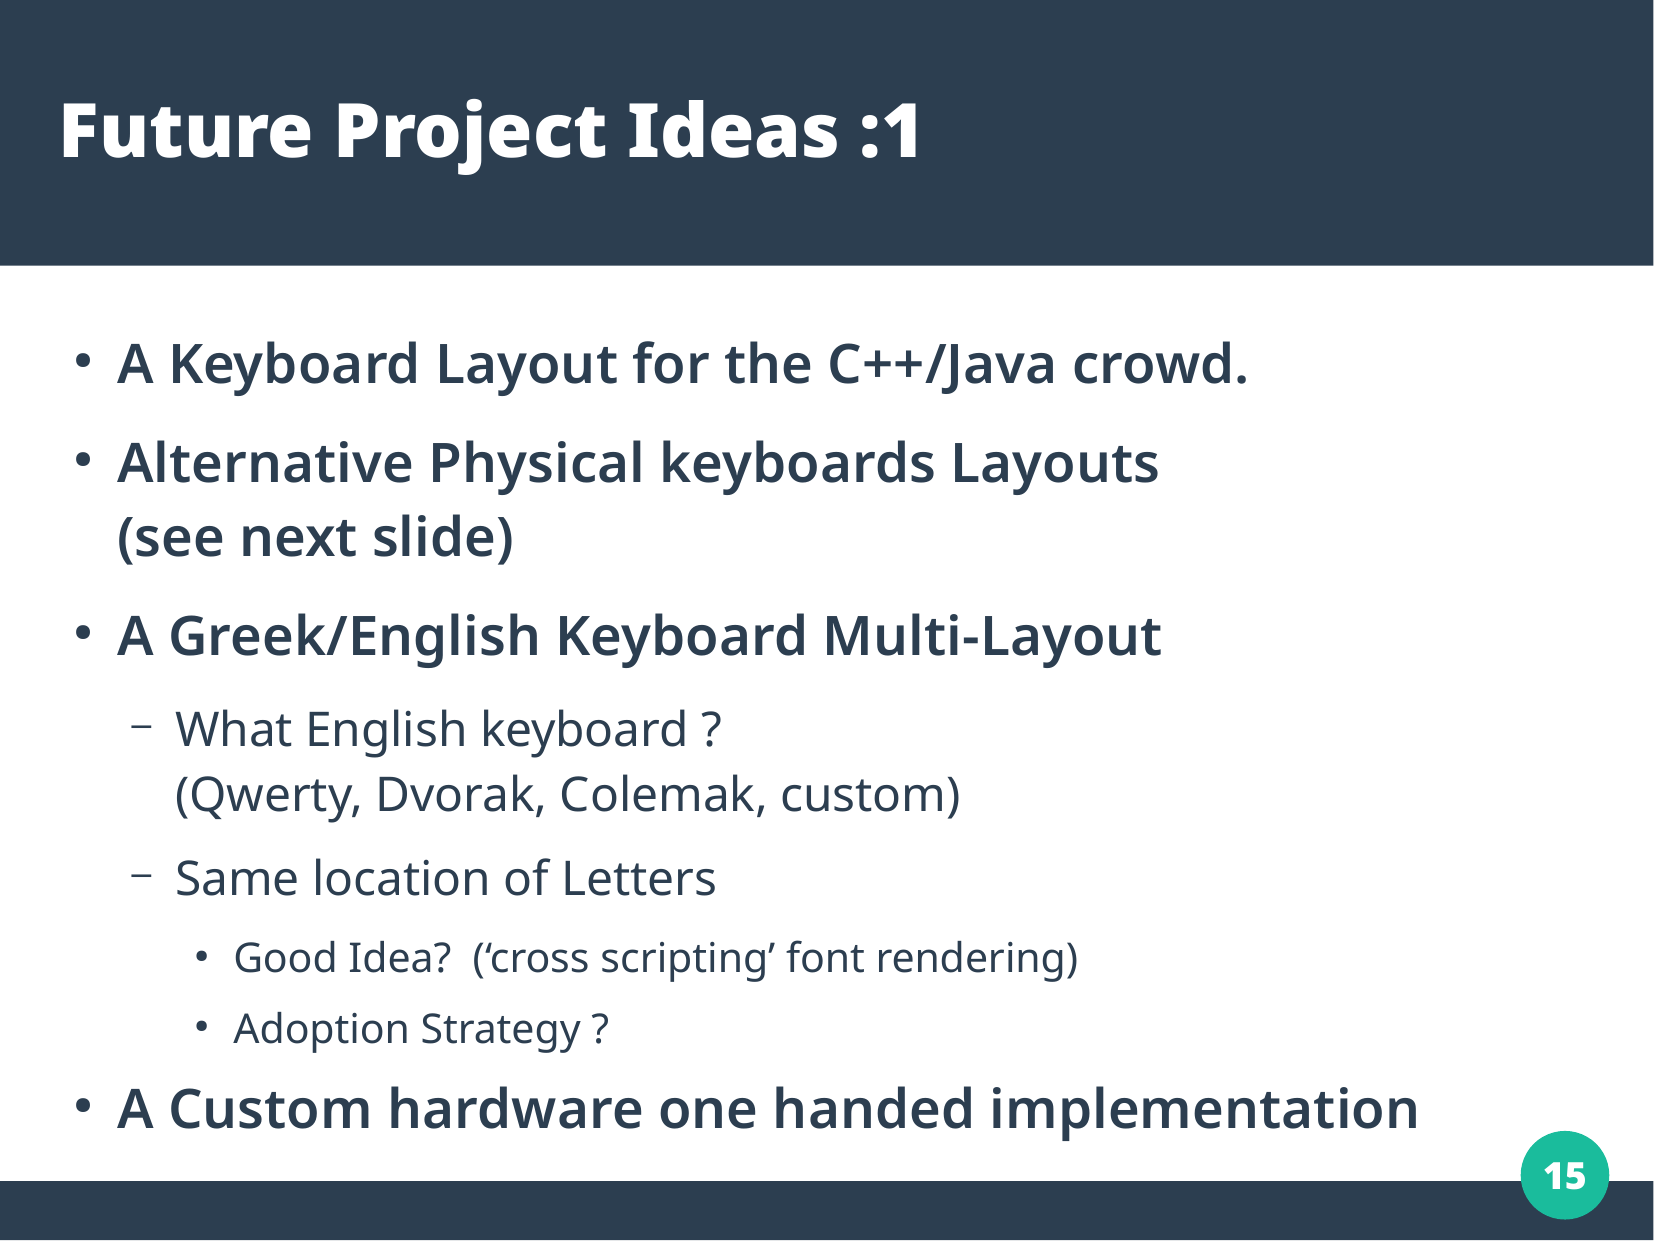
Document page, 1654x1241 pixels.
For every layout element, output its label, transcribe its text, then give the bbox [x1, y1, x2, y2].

title Future Project Ideas :1 [59, 49, 1595, 207]
list A Keyboard Layout for the C++/Java crowd. Alternative Physical keyboards Layouts (see next slide) A Greek/English Keyboard Multi-Layout What English keyboard ? (Qwerty, Dvorak, Colemak, custom) Same location of Letters Good Idea? (‘cross scripting’ font rendering) Adoption Strategy ? A Custom hardware one handed implementation [59, 324, 1595, 1152]
